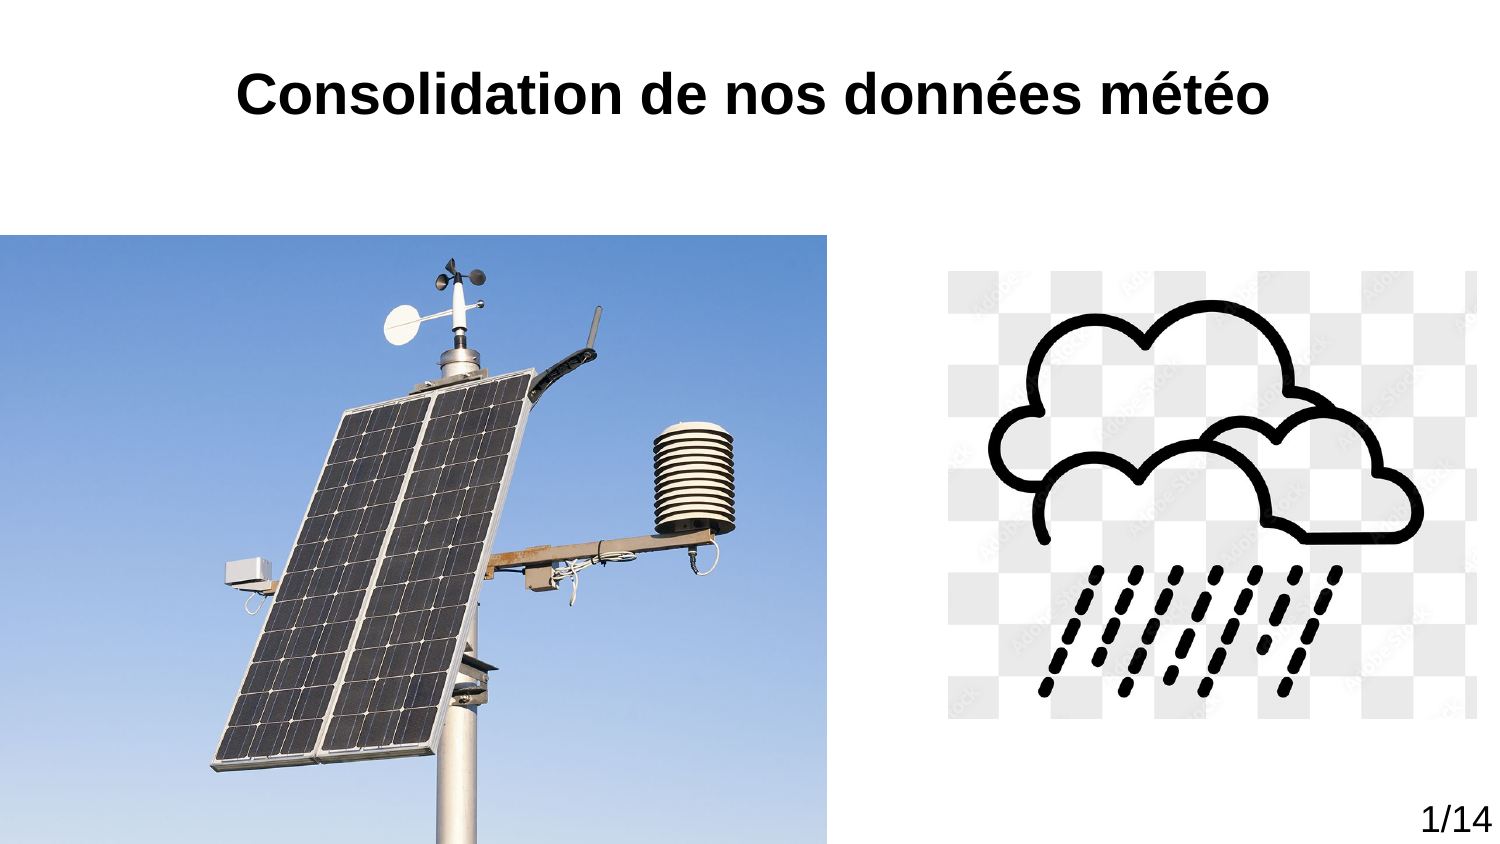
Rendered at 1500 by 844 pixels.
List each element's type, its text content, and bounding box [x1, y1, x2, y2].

title Consolidation de nos données météo [188, 41, 1335, 172]
picture [0, 235, 827, 844]
text_box 1/14 [1405, 791, 1500, 844]
picture [948, 271, 1477, 719]
